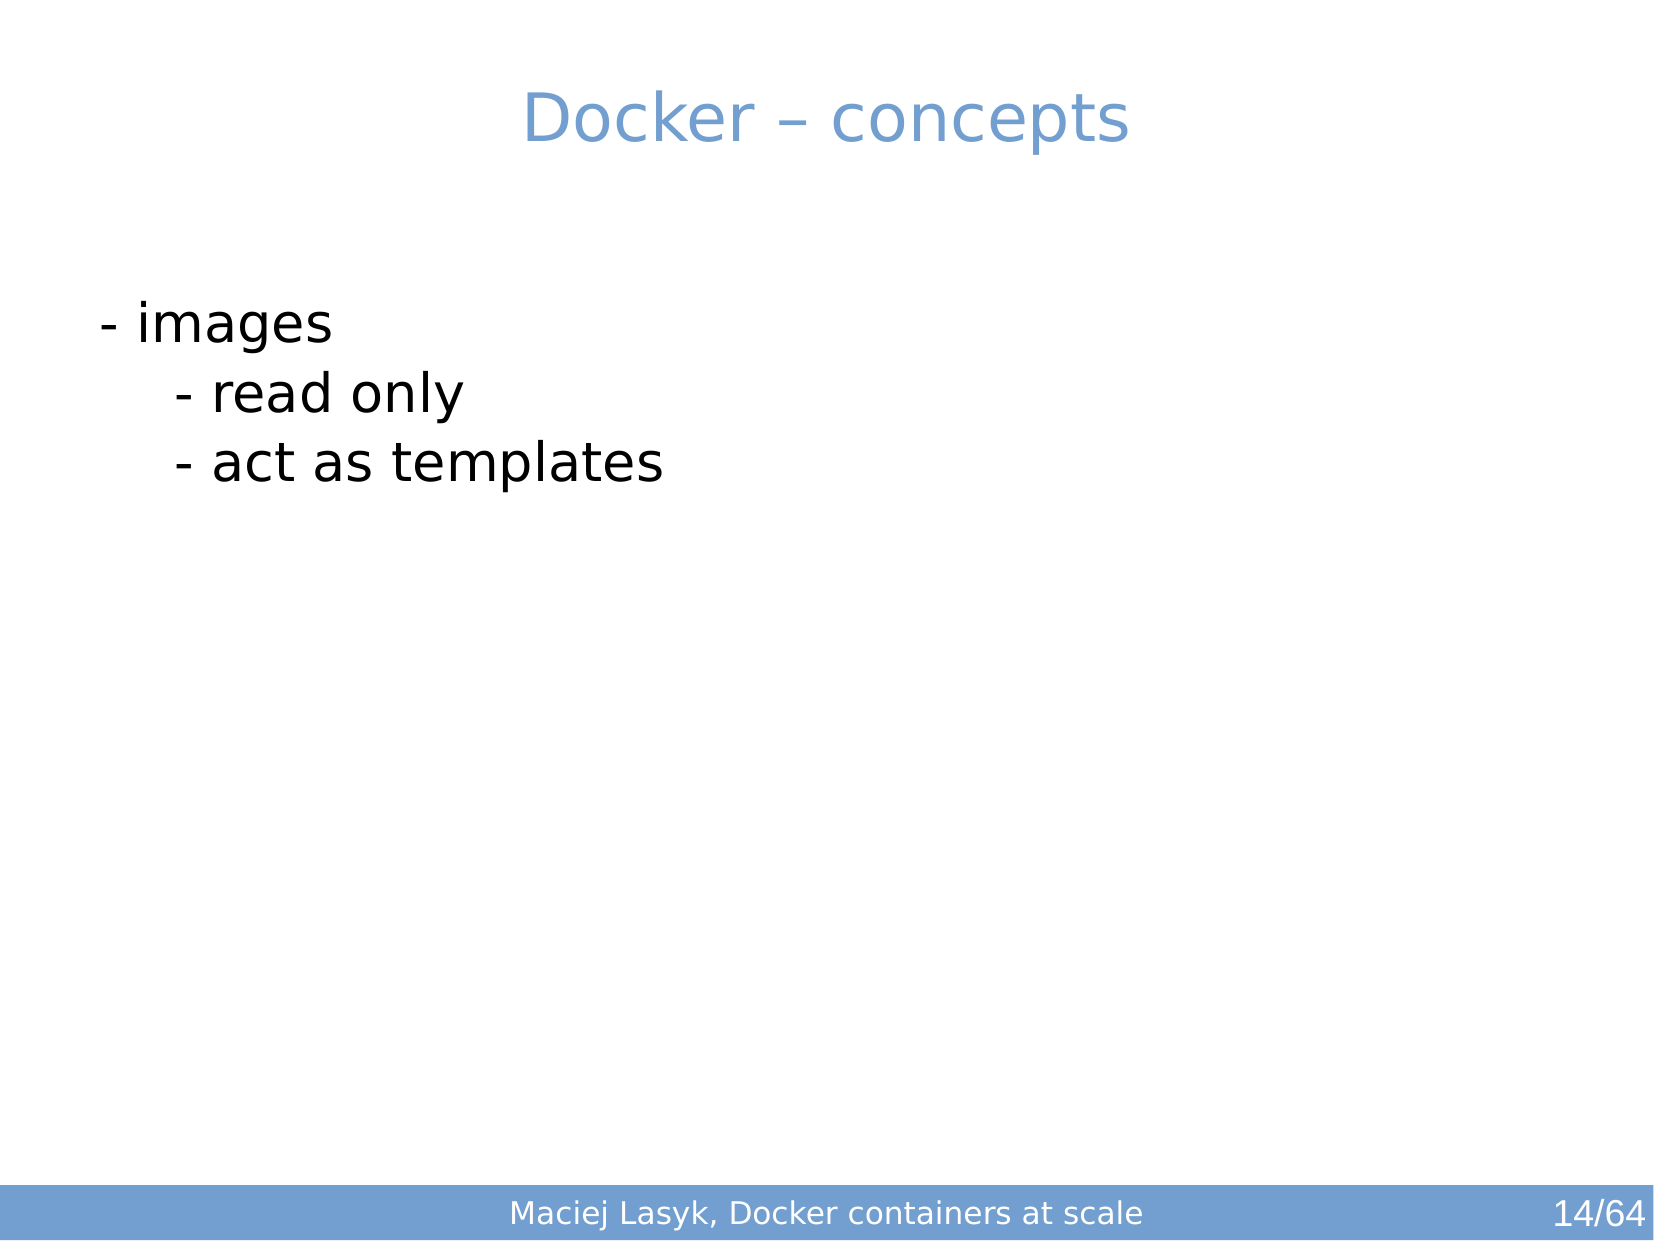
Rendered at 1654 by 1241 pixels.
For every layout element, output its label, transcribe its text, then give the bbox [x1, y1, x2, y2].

text_box Maciej Lasyk, Docker containers at scale [494, 1188, 1160, 1240]
text_box Docker – concepts [506, 72, 1147, 166]
text_box - images - read only - act as templates [85, 285, 681, 590]
text_box 14/64 [1527, 1185, 1654, 1241]
text_box [0, 1185, 1527, 1241]
